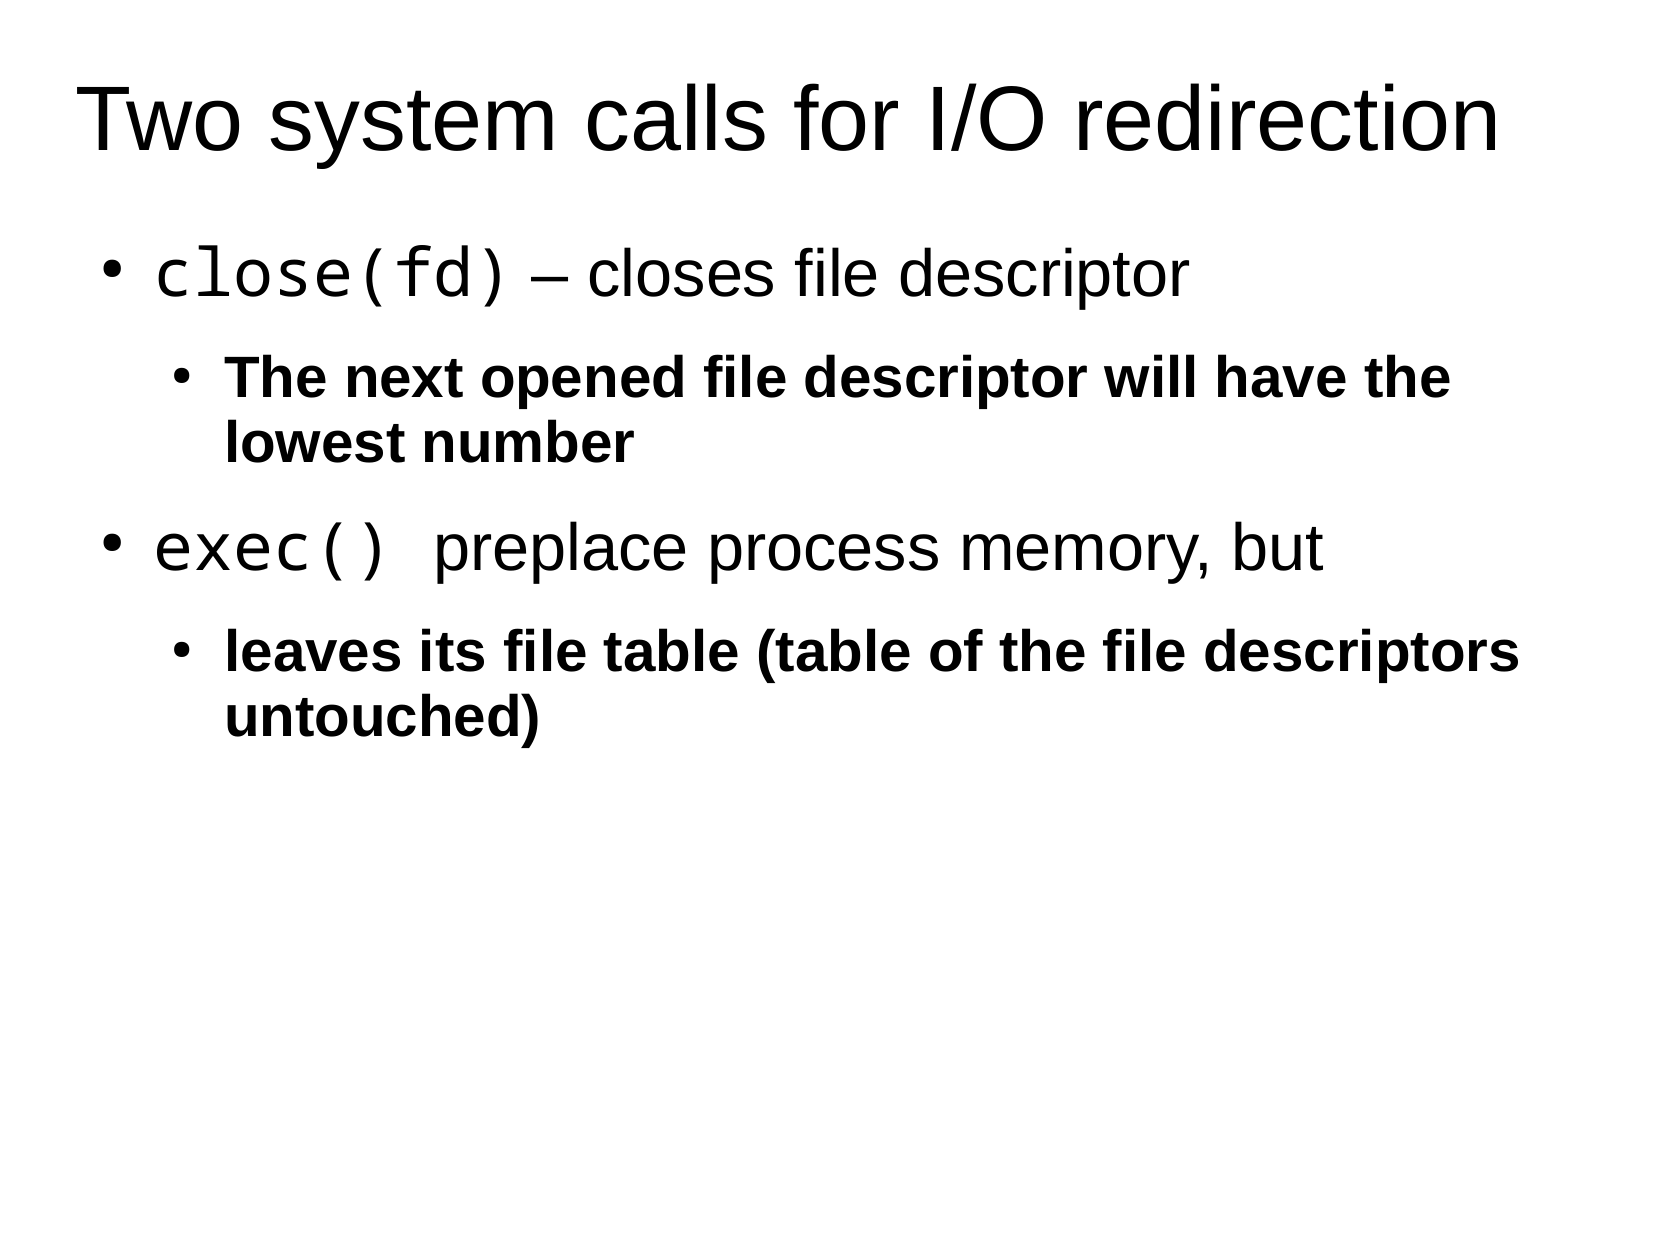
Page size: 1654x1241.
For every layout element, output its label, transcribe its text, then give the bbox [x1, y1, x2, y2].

title Two system calls for I/O redirection [75, 49, 1538, 188]
list close(fd) – closes file descriptor The next opened file descriptor will have the lowest number exec() preplace process memory, but leaves its file table (table of the file descriptors untouched) [82, 225, 1571, 1163]
